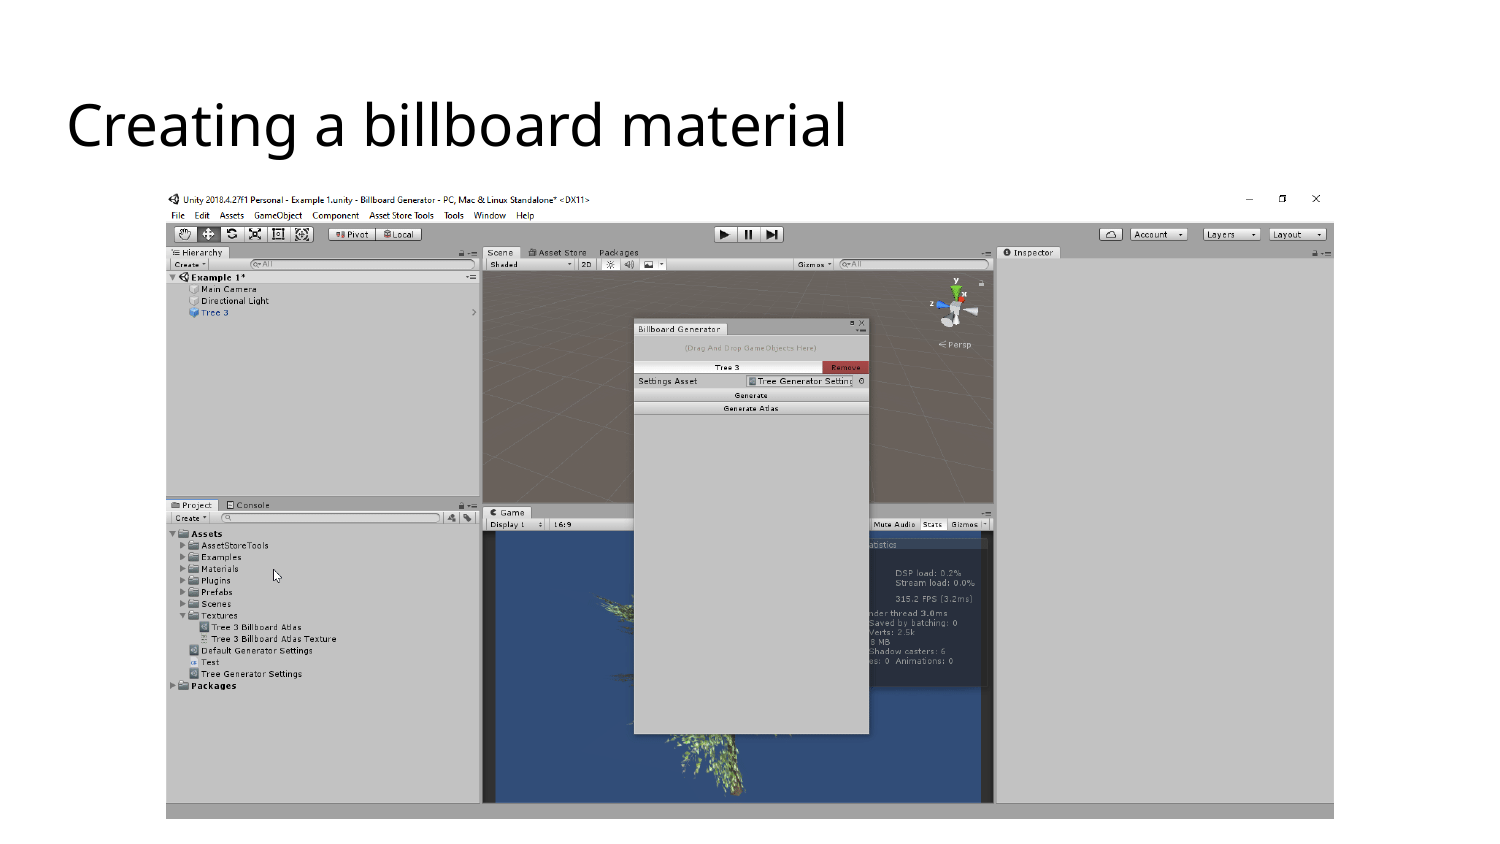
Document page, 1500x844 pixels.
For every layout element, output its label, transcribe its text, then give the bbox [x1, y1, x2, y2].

picture [166, 191, 1334, 819]
title Creating a billboard material [51, 72, 1449, 167]
